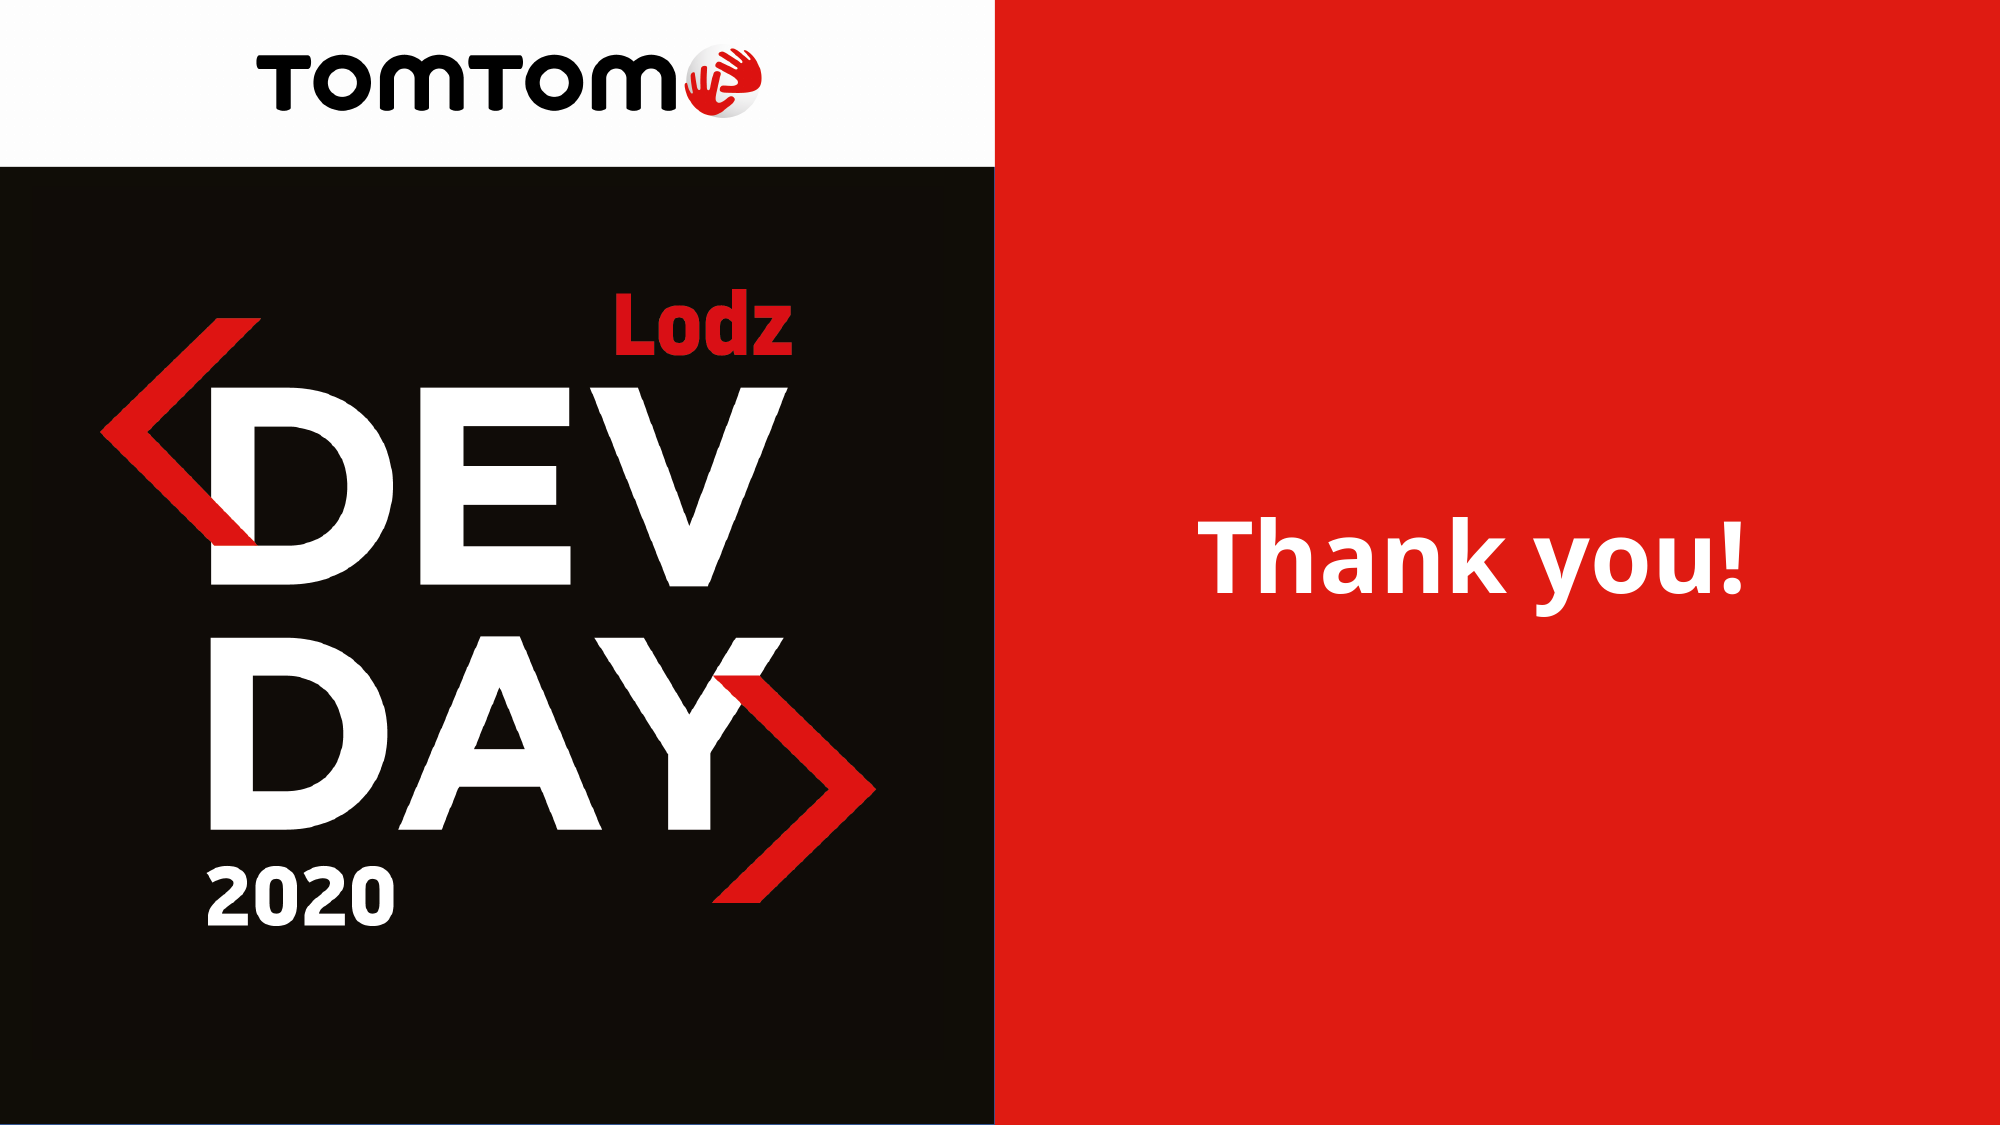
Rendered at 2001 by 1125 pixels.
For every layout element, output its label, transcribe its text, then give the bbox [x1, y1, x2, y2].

text_box Thank you! [1181, 486, 1777, 622]
picture [0, 0, 994, 167]
text_box [0, 0, 2000, 1125]
picture [32, 186, 944, 1060]
